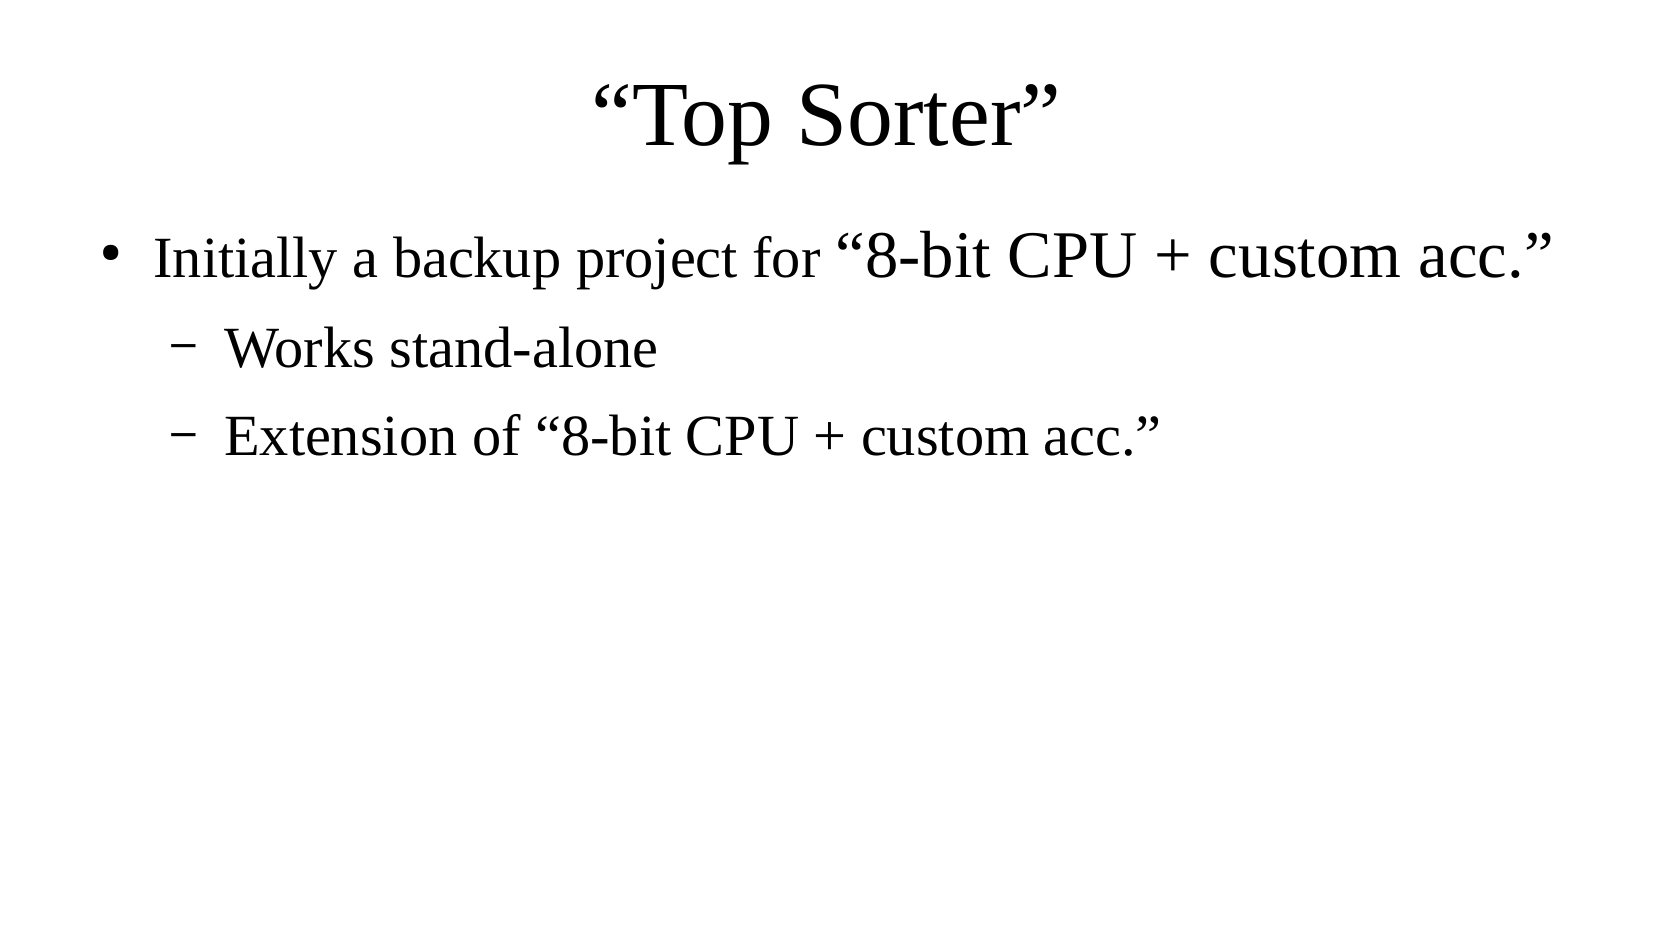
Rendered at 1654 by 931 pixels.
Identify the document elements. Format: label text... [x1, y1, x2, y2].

list Initially a backup project for “8-bit CPU + custom acc.” Works stand-alone Extension of “8-bit CPU + custom acc.” [82, 217, 1571, 758]
title “Top Sorter” [82, 37, 1571, 193]
